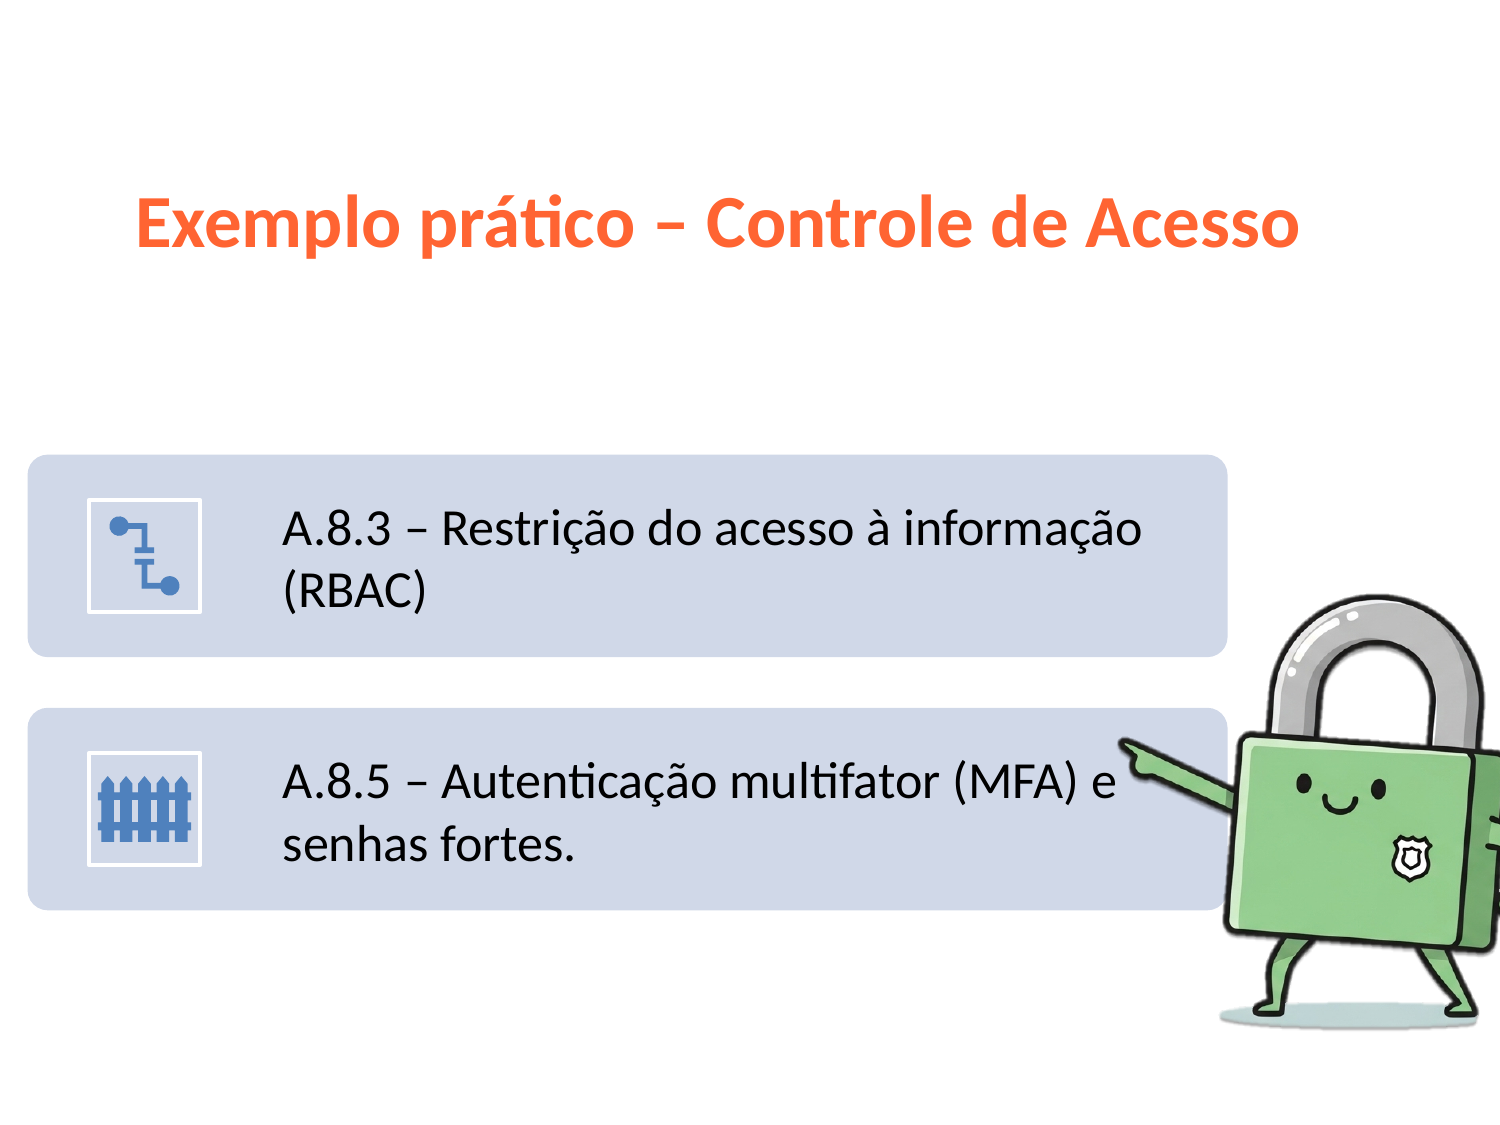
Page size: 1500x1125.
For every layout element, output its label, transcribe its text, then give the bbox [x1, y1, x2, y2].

text_box Exemplo prático – Controle de Acesso [120, 120, 1396, 346]
text_box A.8.5 – Autenticação multifator (MFA) e senhas fortes. [261, 707, 791, 911]
picture [791, 489, 1500, 1100]
text_box [27, 454, 261, 658]
text_box [27, 707, 261, 911]
text_box A.8.3 – Restrição do acesso à informação (RBAC) [261, 454, 1228, 658]
